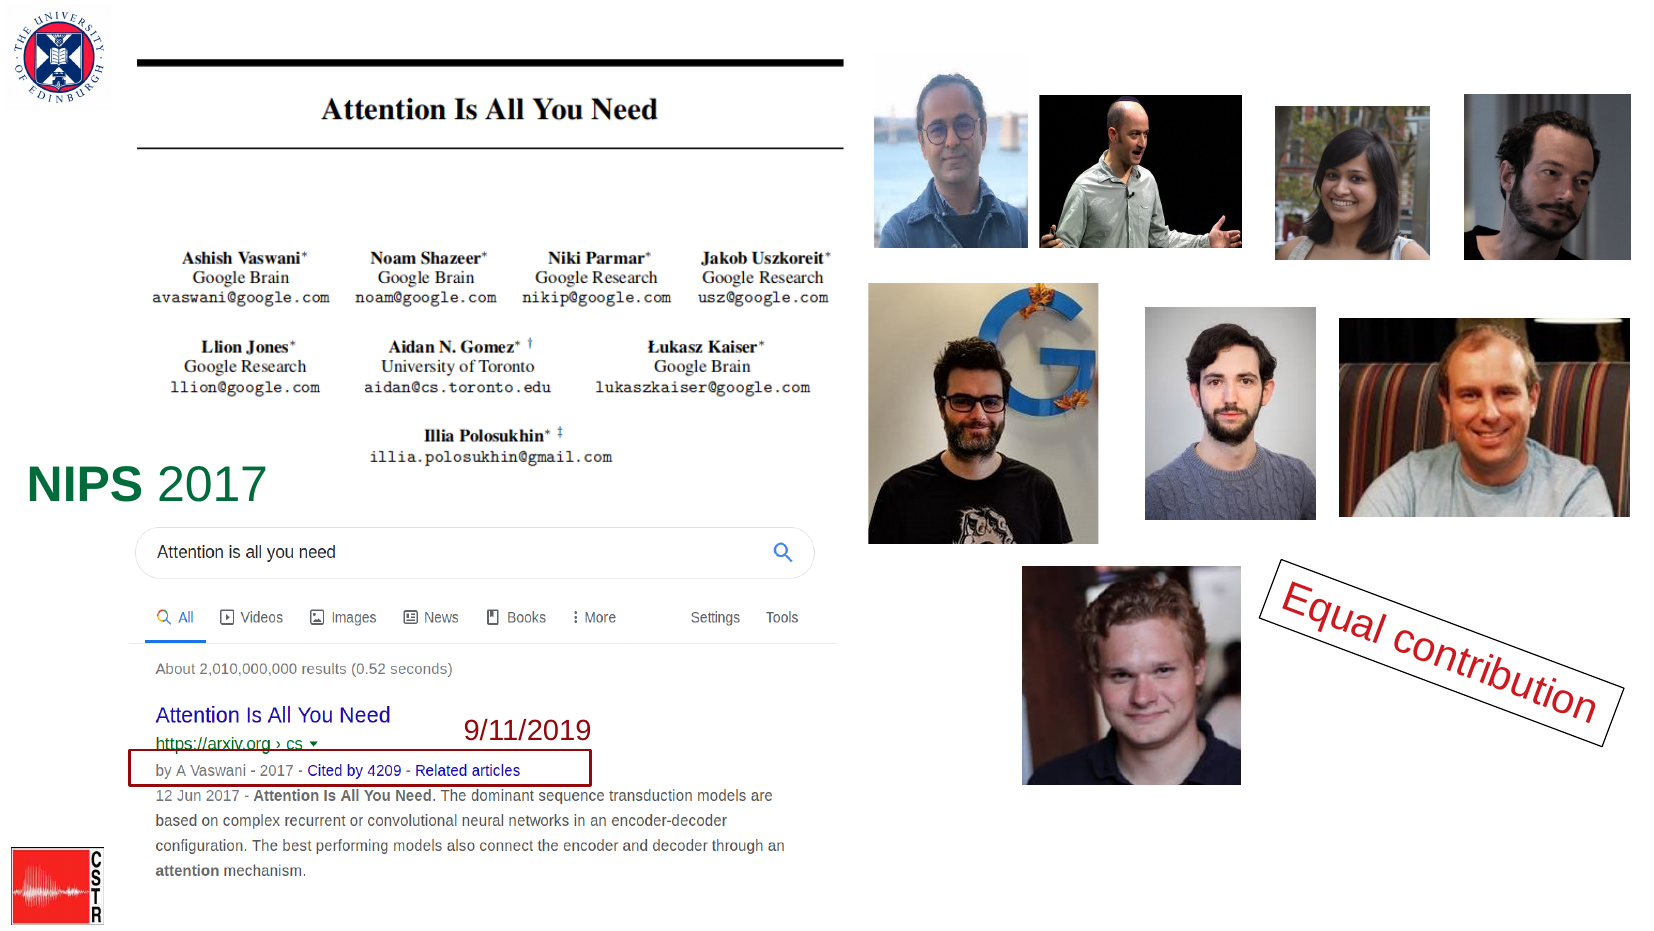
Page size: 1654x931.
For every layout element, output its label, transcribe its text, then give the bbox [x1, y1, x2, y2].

picture [1145, 307, 1316, 520]
picture [1022, 566, 1241, 785]
picture [1275, 106, 1430, 260]
text_box 9/11/2019 [448, 706, 674, 754]
text_box NIPS 2017 [11, 448, 319, 520]
picture [1464, 94, 1631, 260]
text_box Equal contribution [1259, 559, 1625, 747]
picture [1039, 95, 1242, 249]
picture [1339, 318, 1630, 517]
picture [11, 847, 104, 925]
picture [6, 4, 1099, 886]
